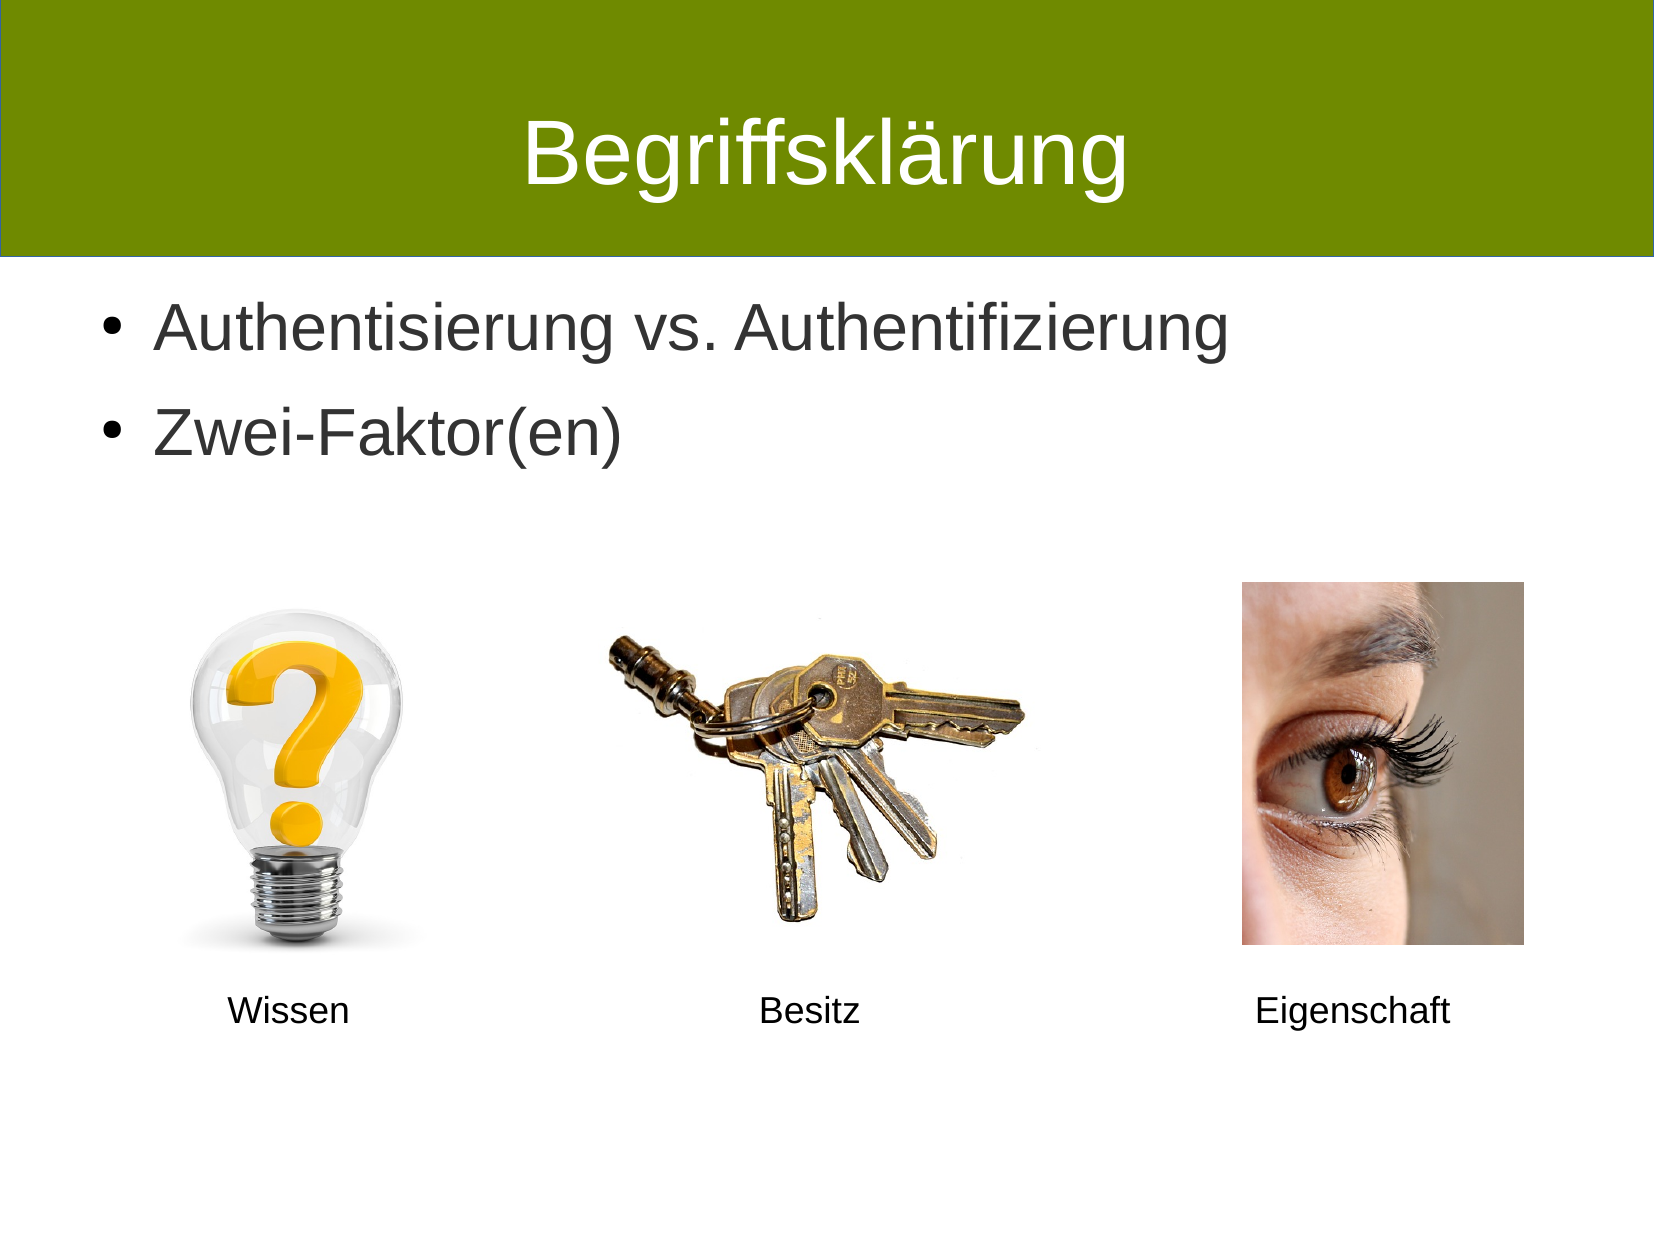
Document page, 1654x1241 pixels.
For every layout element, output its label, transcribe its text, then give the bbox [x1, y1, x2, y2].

picture [560, 614, 1059, 944]
title Begriffsklärung [82, 49, 1571, 257]
picture [1242, 582, 1524, 945]
picture [158, 602, 449, 955]
list Authentisierung vs. Authentifizierung Zwei-Faktor(en) [82, 290, 1571, 1010]
text_box Wissen [212, 982, 508, 1040]
text_box Eigenschaft [1240, 982, 1536, 1040]
text_box Besitz [744, 982, 1040, 1040]
